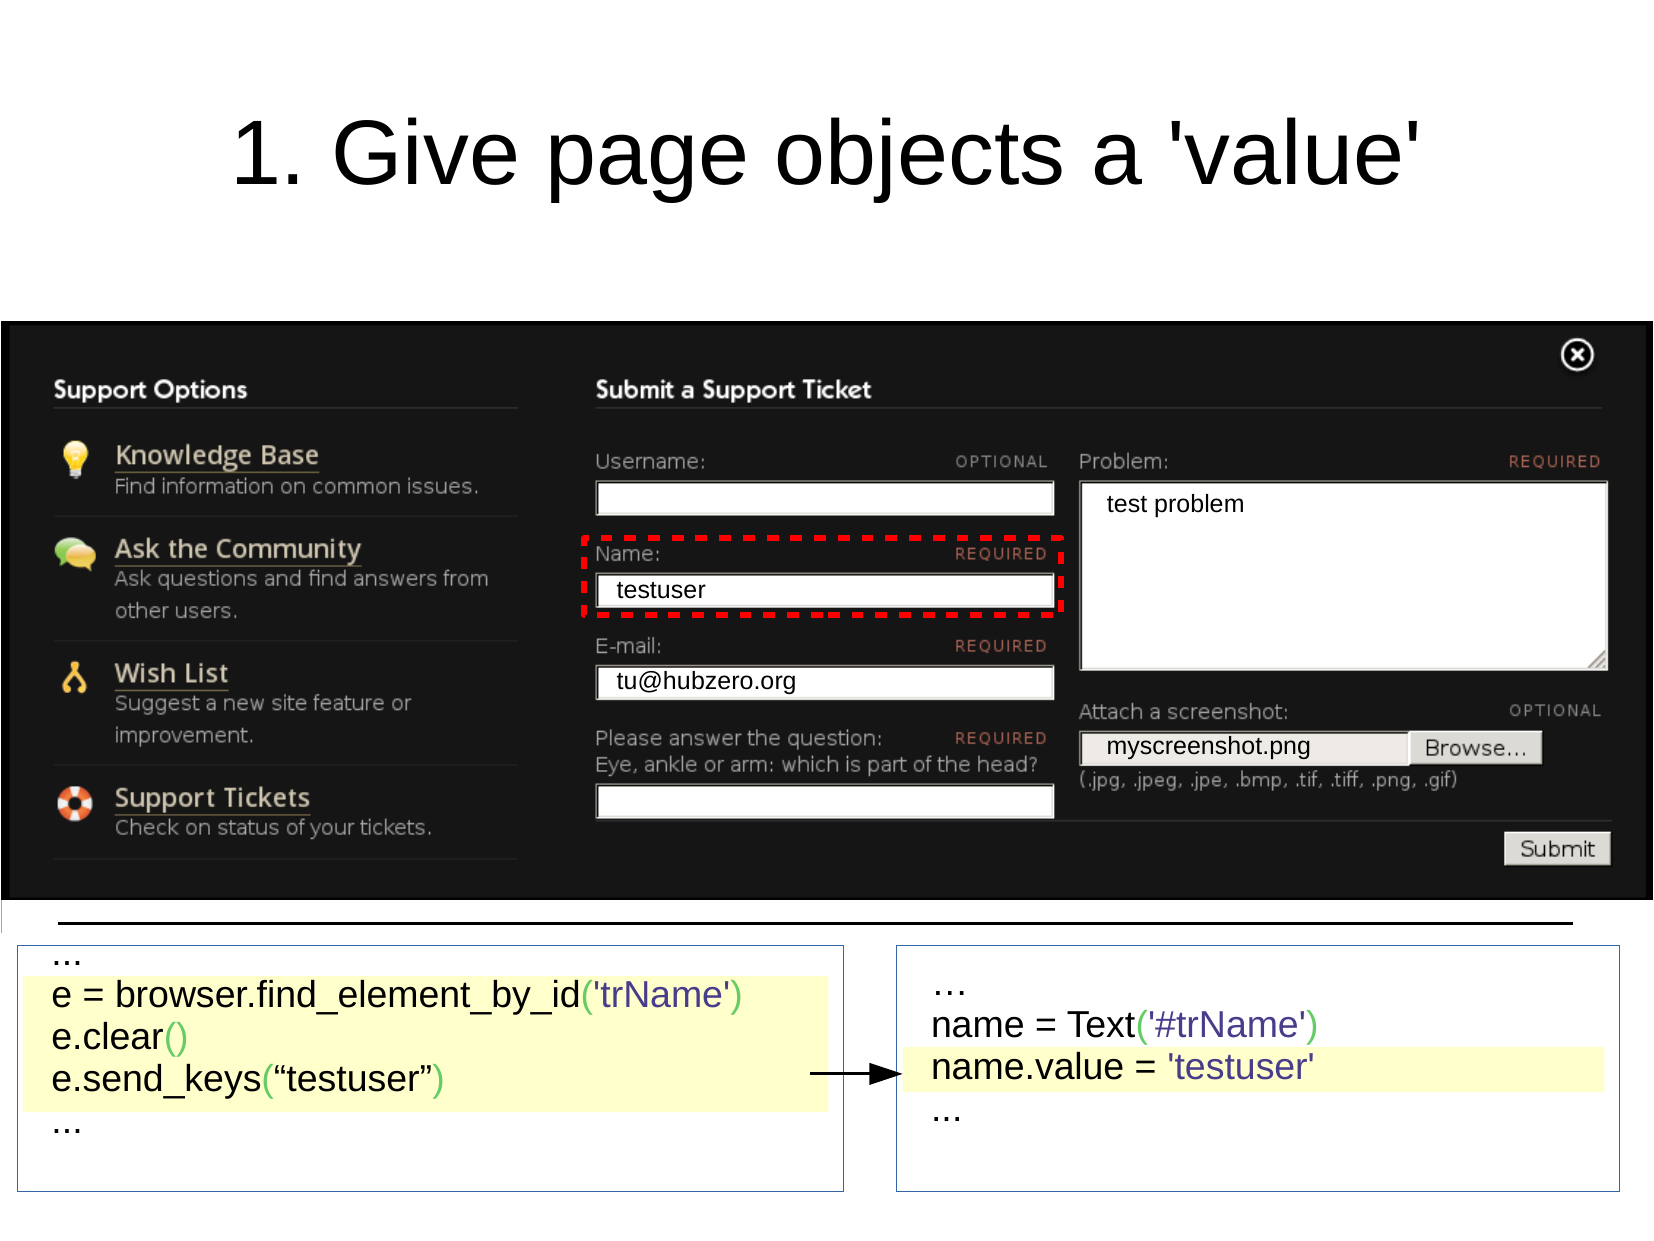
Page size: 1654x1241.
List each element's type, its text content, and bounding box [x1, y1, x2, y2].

text_box tu@hubzero.org [601, 659, 813, 703]
text_box … name = Text('#trName') name.value = 'testuser' ... [916, 953, 1575, 1137]
text_box ... e = browser.find_element_by_id('trName') e.clear() e.send_keys(“testuser”) ... [36, 924, 844, 1192]
text_box [1, 900, 1653, 1213]
text_box testuser [601, 568, 721, 612]
title 1. Give page objects a 'value' [82, 49, 1571, 257]
text_box test problem [1092, 482, 1260, 526]
picture [1, 321, 1653, 900]
text_box myscreenshot.png [1091, 724, 1327, 768]
